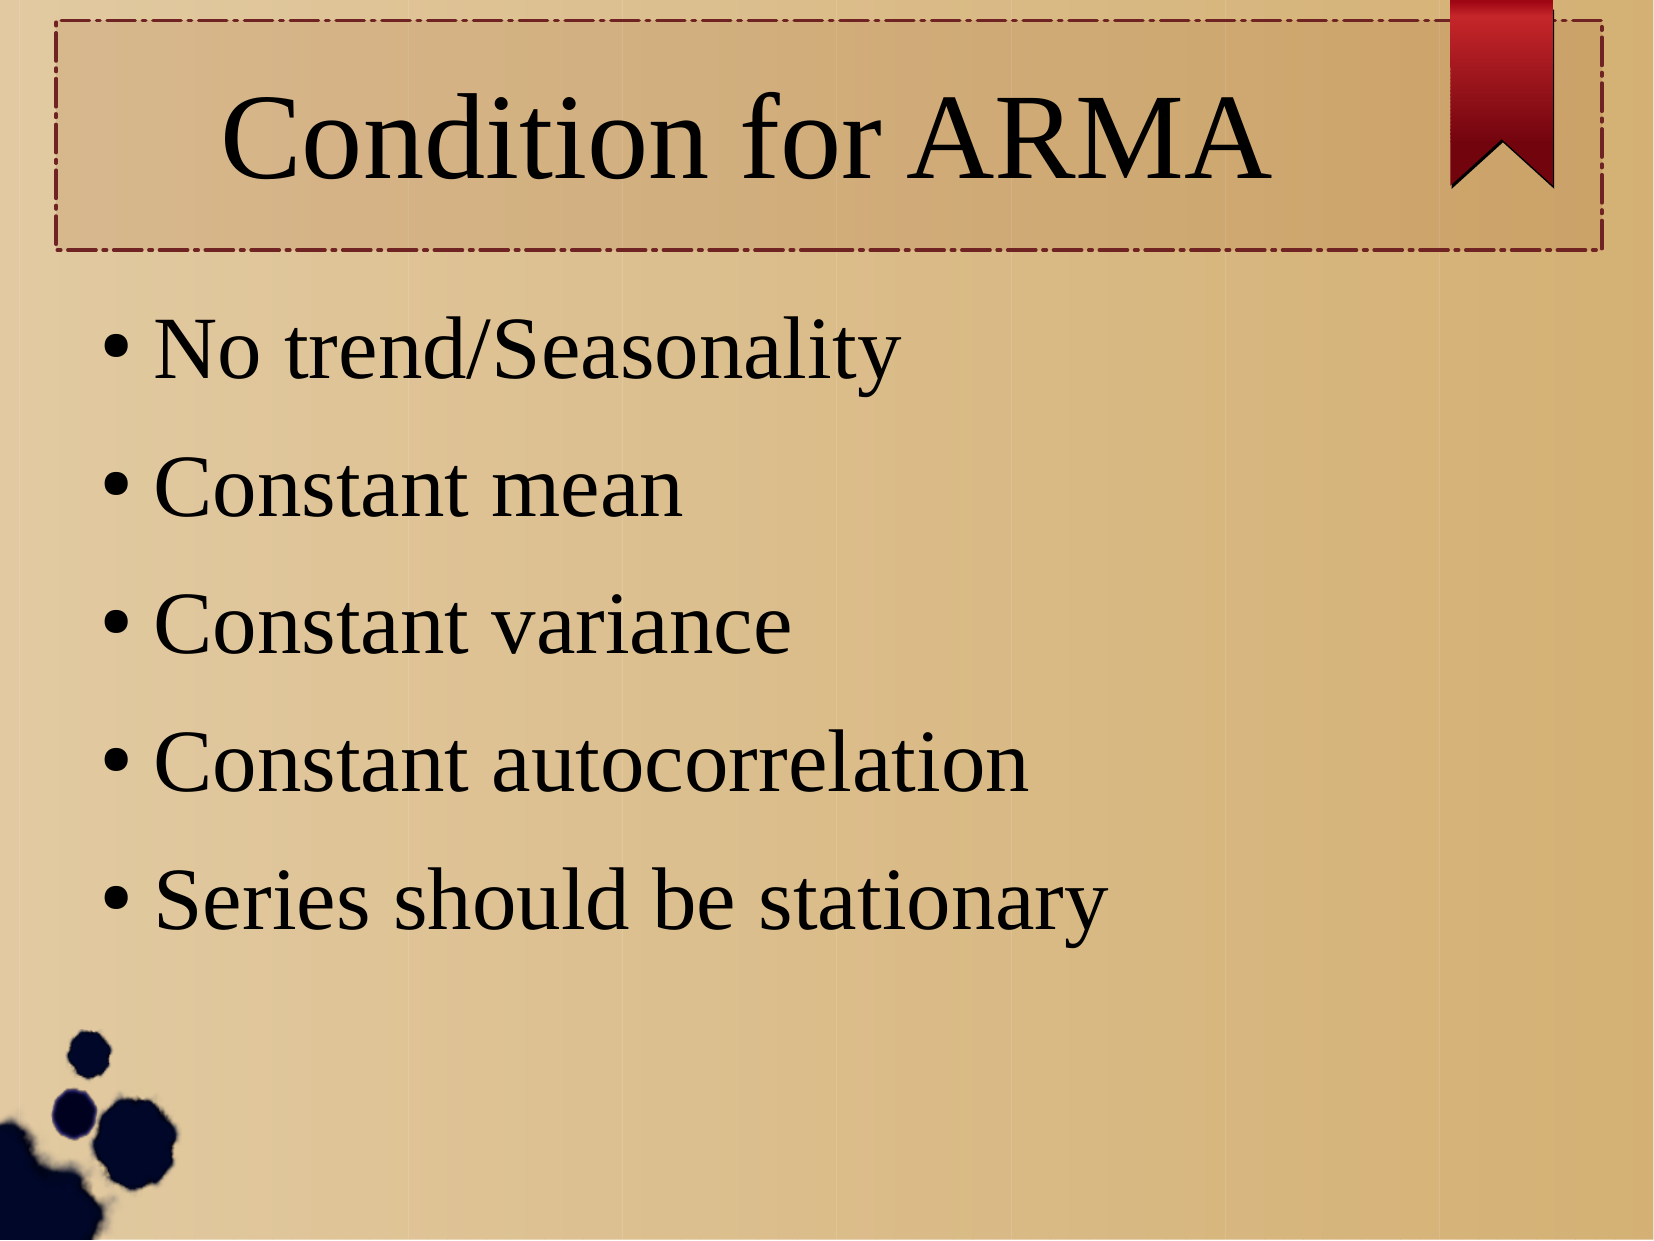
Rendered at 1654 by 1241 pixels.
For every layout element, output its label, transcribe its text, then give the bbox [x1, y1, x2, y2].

list No trend/Seasonality Constant mean Constant variance Constant autocorrelation Series should be stationary [82, 299, 1571, 1019]
title Condition for ARMA [82, 47, 1412, 229]
